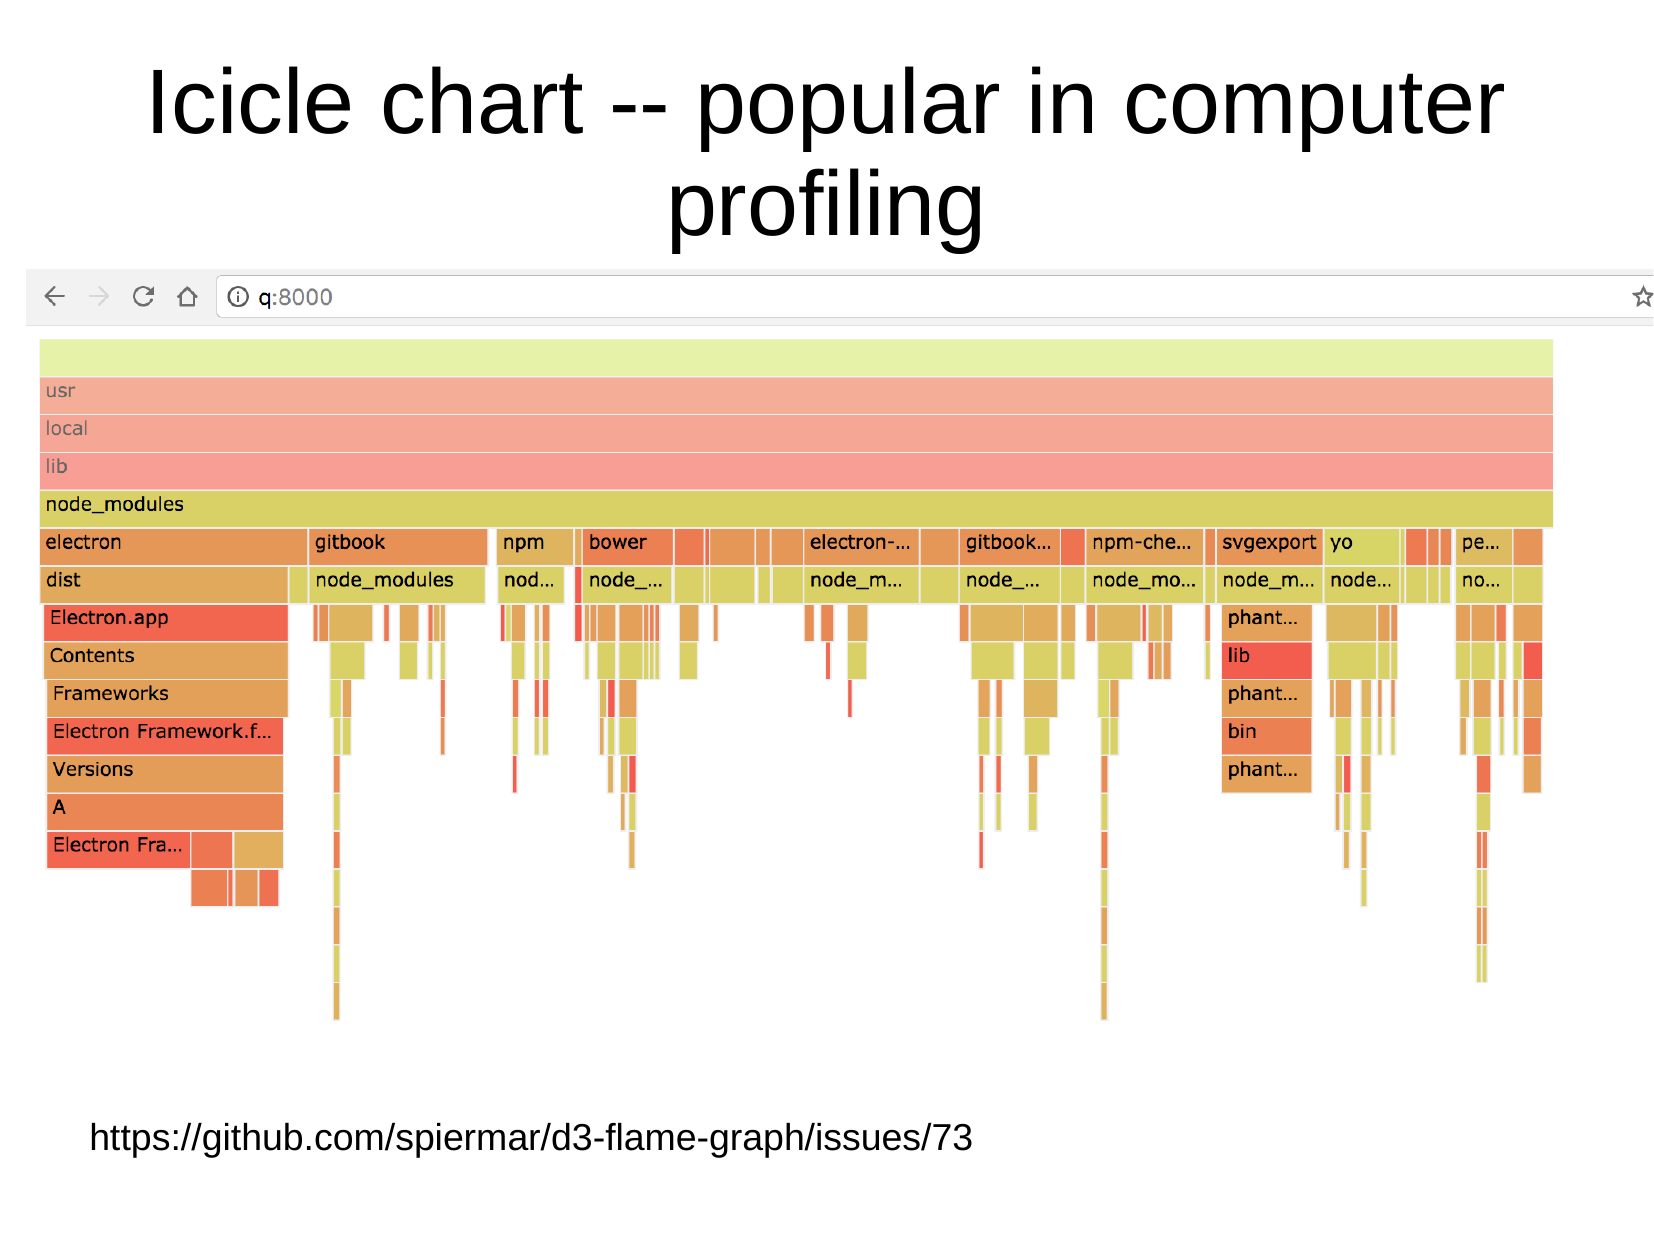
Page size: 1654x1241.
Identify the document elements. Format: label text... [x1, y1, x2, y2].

text_box https://github.com/spiermar/d3-flame-graph/issues/73 [74, 1108, 991, 1166]
title Icicle chart -- popular in computer profiling [82, 49, 1571, 257]
picture [26, 269, 1654, 1241]
